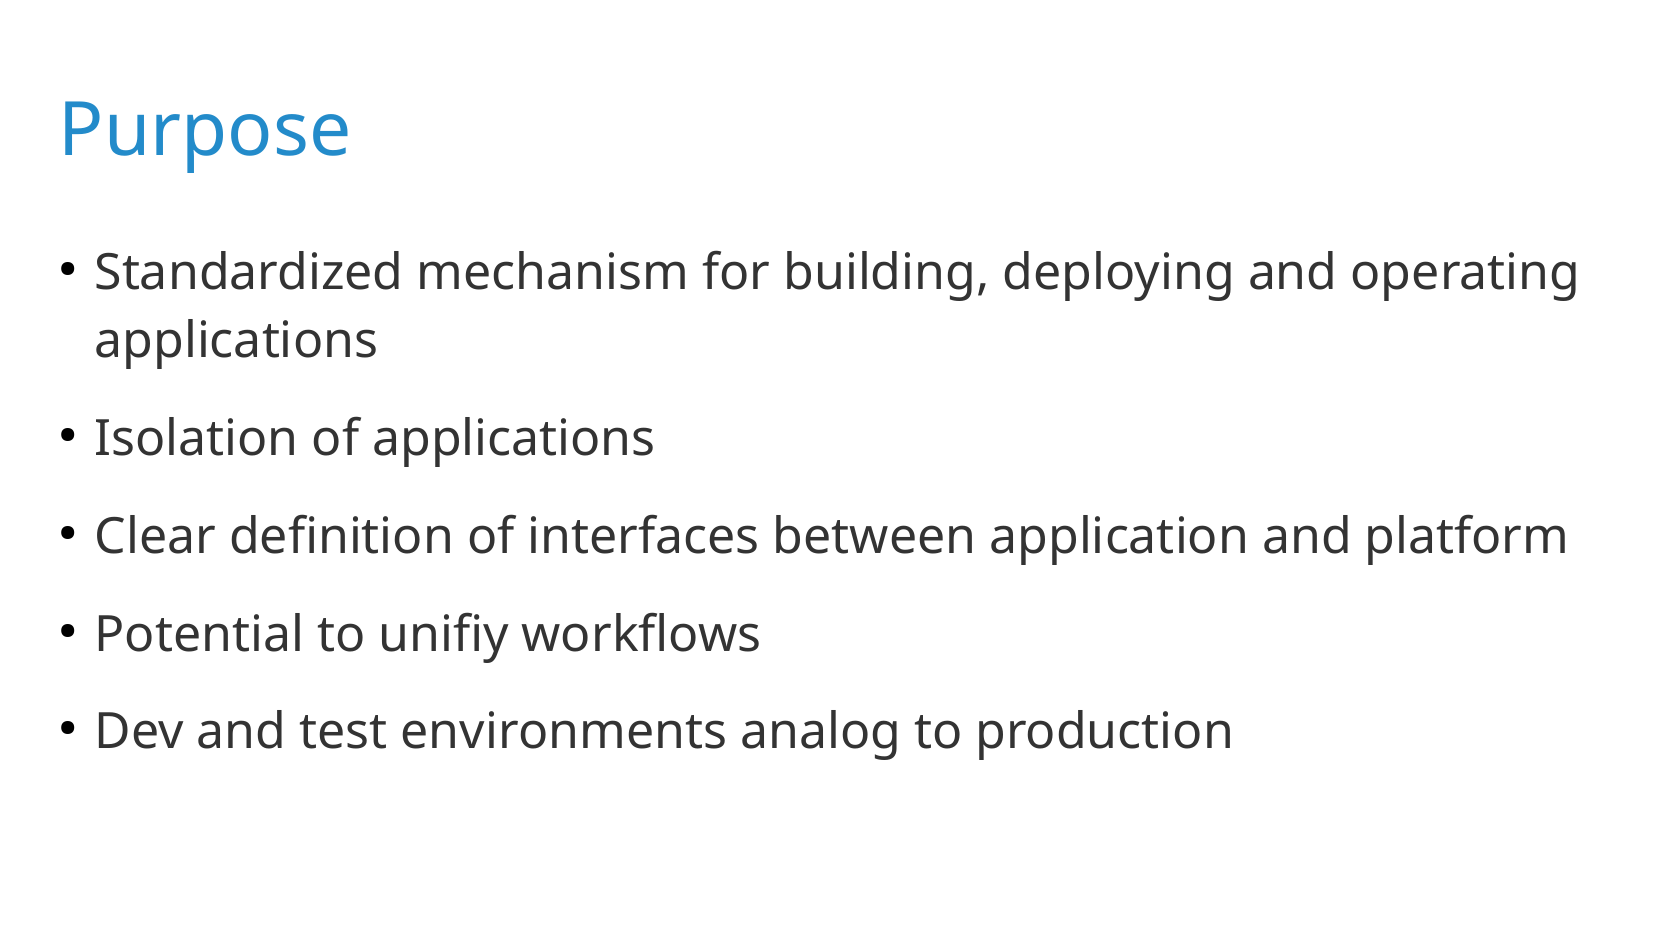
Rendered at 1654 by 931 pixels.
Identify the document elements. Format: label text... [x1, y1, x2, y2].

title Purpose [59, 59, 1595, 178]
list Standardized mechanism for building, deploying and operating applications Isolation of applications Clear definition of interfaces between application and platform Potential to unifiy workflows Dev and test environments analog to production [59, 236, 1595, 768]
